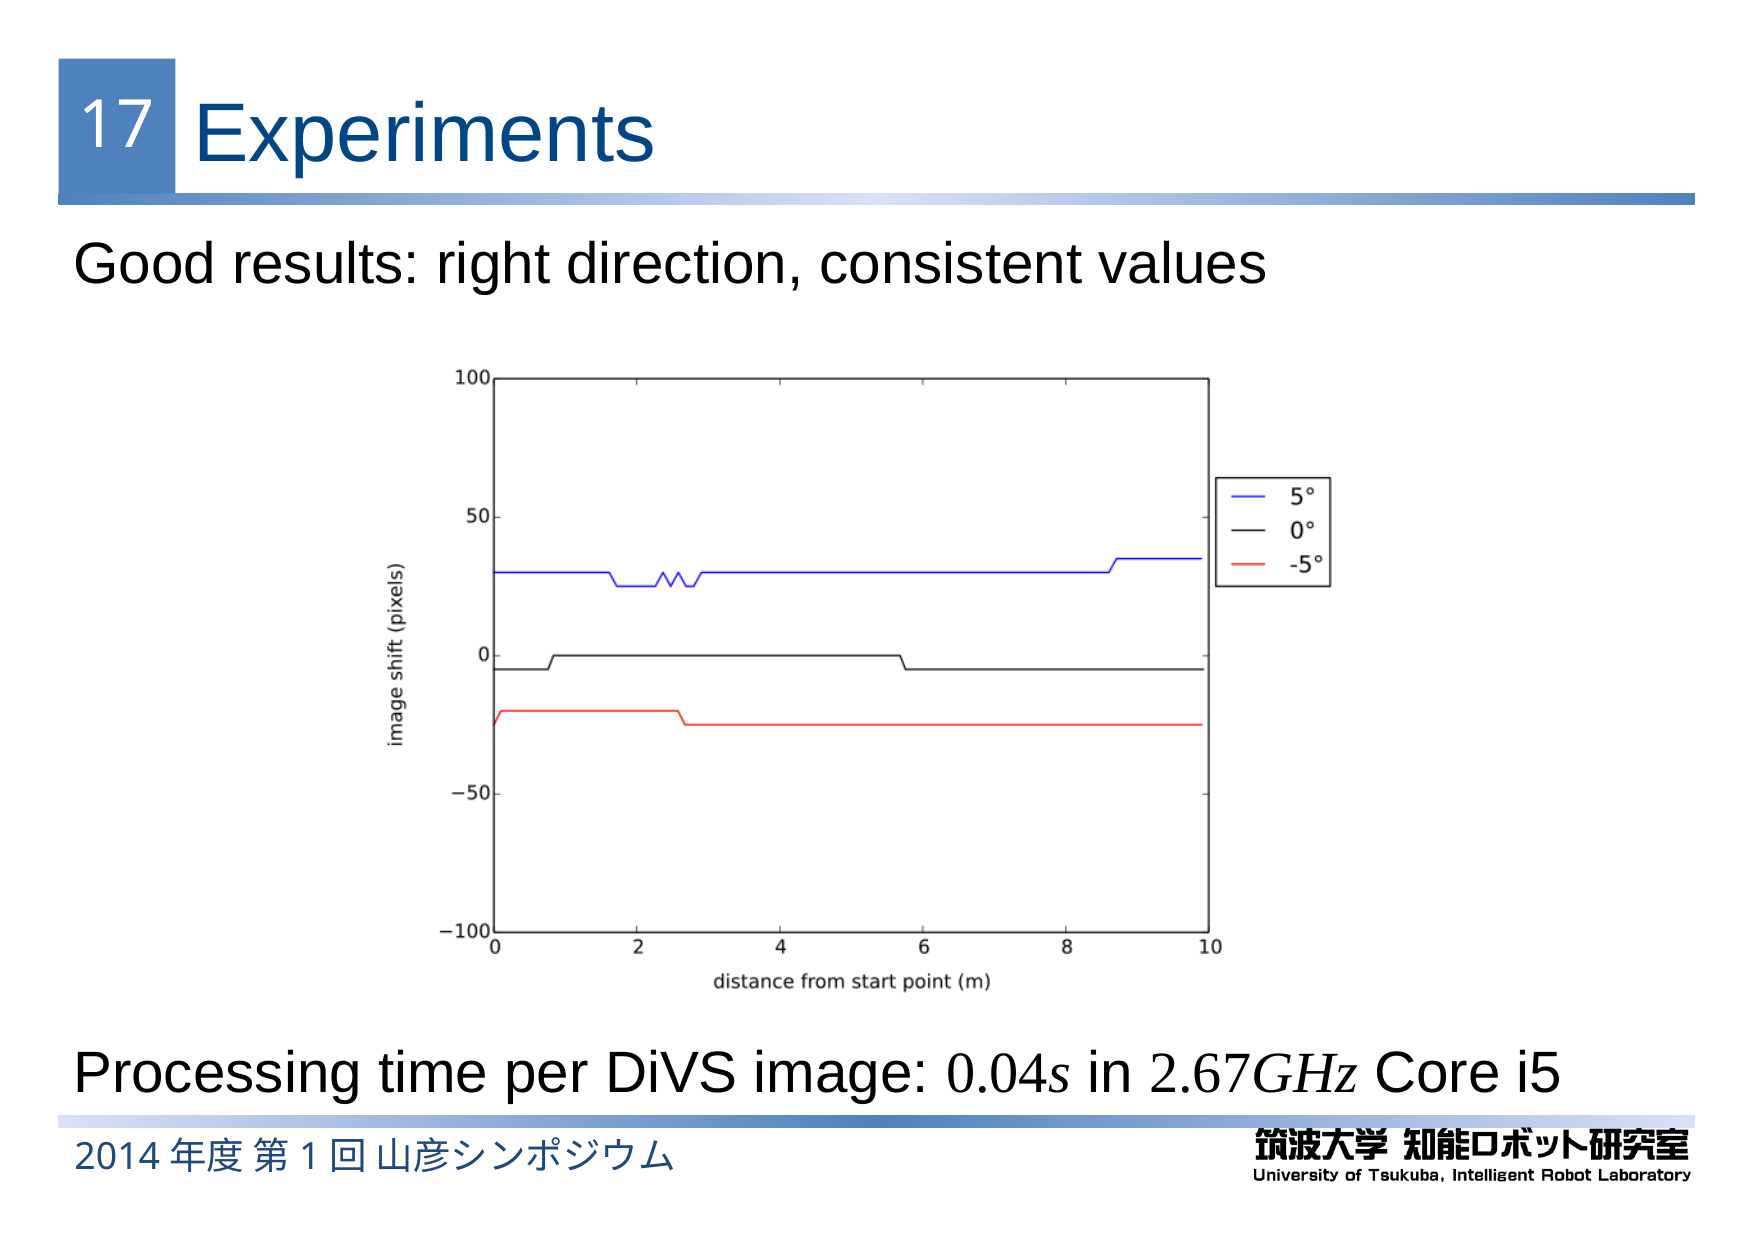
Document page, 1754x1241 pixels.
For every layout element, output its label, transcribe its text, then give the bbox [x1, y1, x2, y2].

text_box Processing time per DiVS image: 0.04s in 2.67GHz Core i5 [58, 1032, 1696, 1113]
picture [376, 358, 1342, 1004]
picture [1252, 1127, 1691, 1182]
title Experiments [193, 61, 1651, 205]
text_box Good results: right direction, consistent values [58, 223, 1696, 304]
